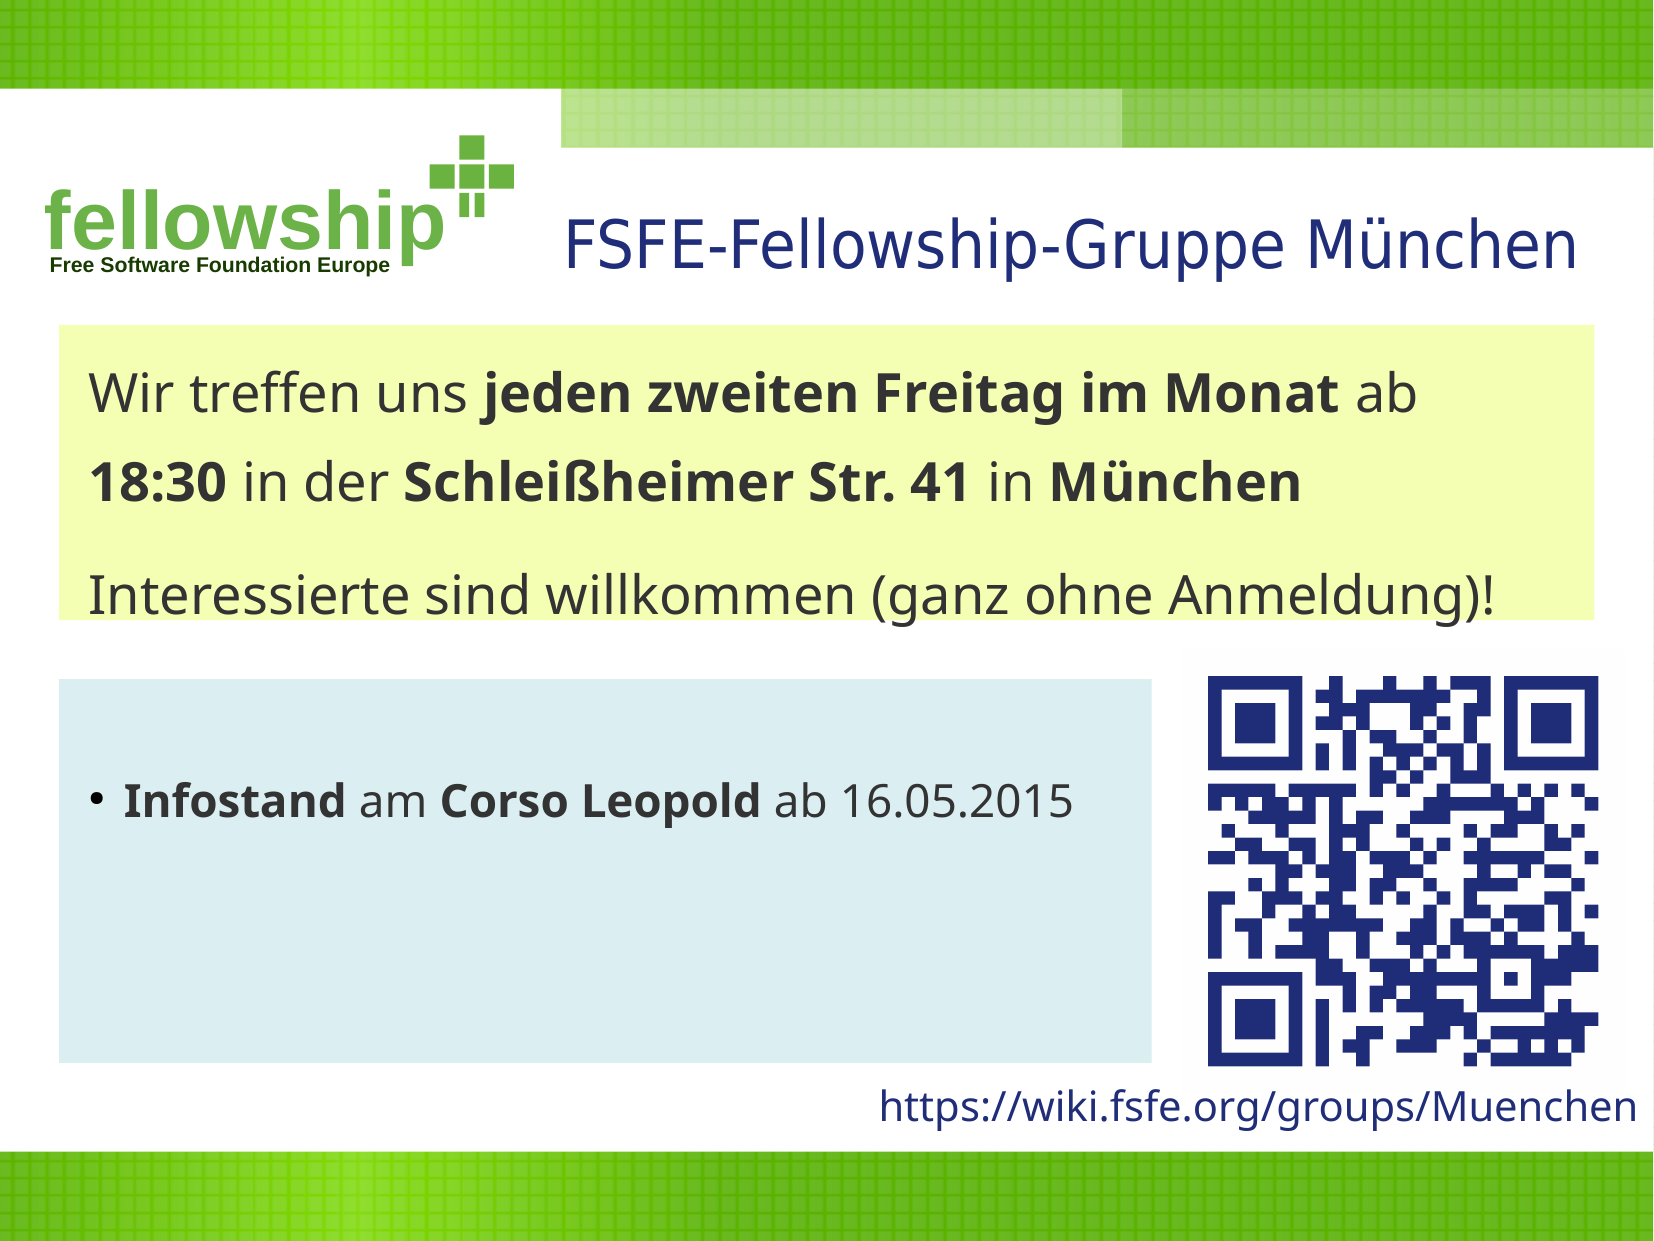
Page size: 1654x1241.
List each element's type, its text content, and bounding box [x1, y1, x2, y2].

text_box Wir treffen uns jeden zweiten Freitag im Monat ab 18:30 in der Schleißheimer Str. 41 in München Interessierte sind willkommen (ganz ohne Anmeldung)! [59, 324, 1595, 621]
picture [0, 0, 1654, 1241]
text_box FSFE-Fellowship-Gruppe München [563, 206, 1581, 285]
text_box https://wiki.fsfe.org/groups/Muenchen [863, 1068, 1618, 1133]
text_box Infostand am Corso Leopold ab 16.05.2015 [59, 679, 1152, 1063]
picture [1181, 649, 1625, 1093]
picture [45, 135, 514, 278]
